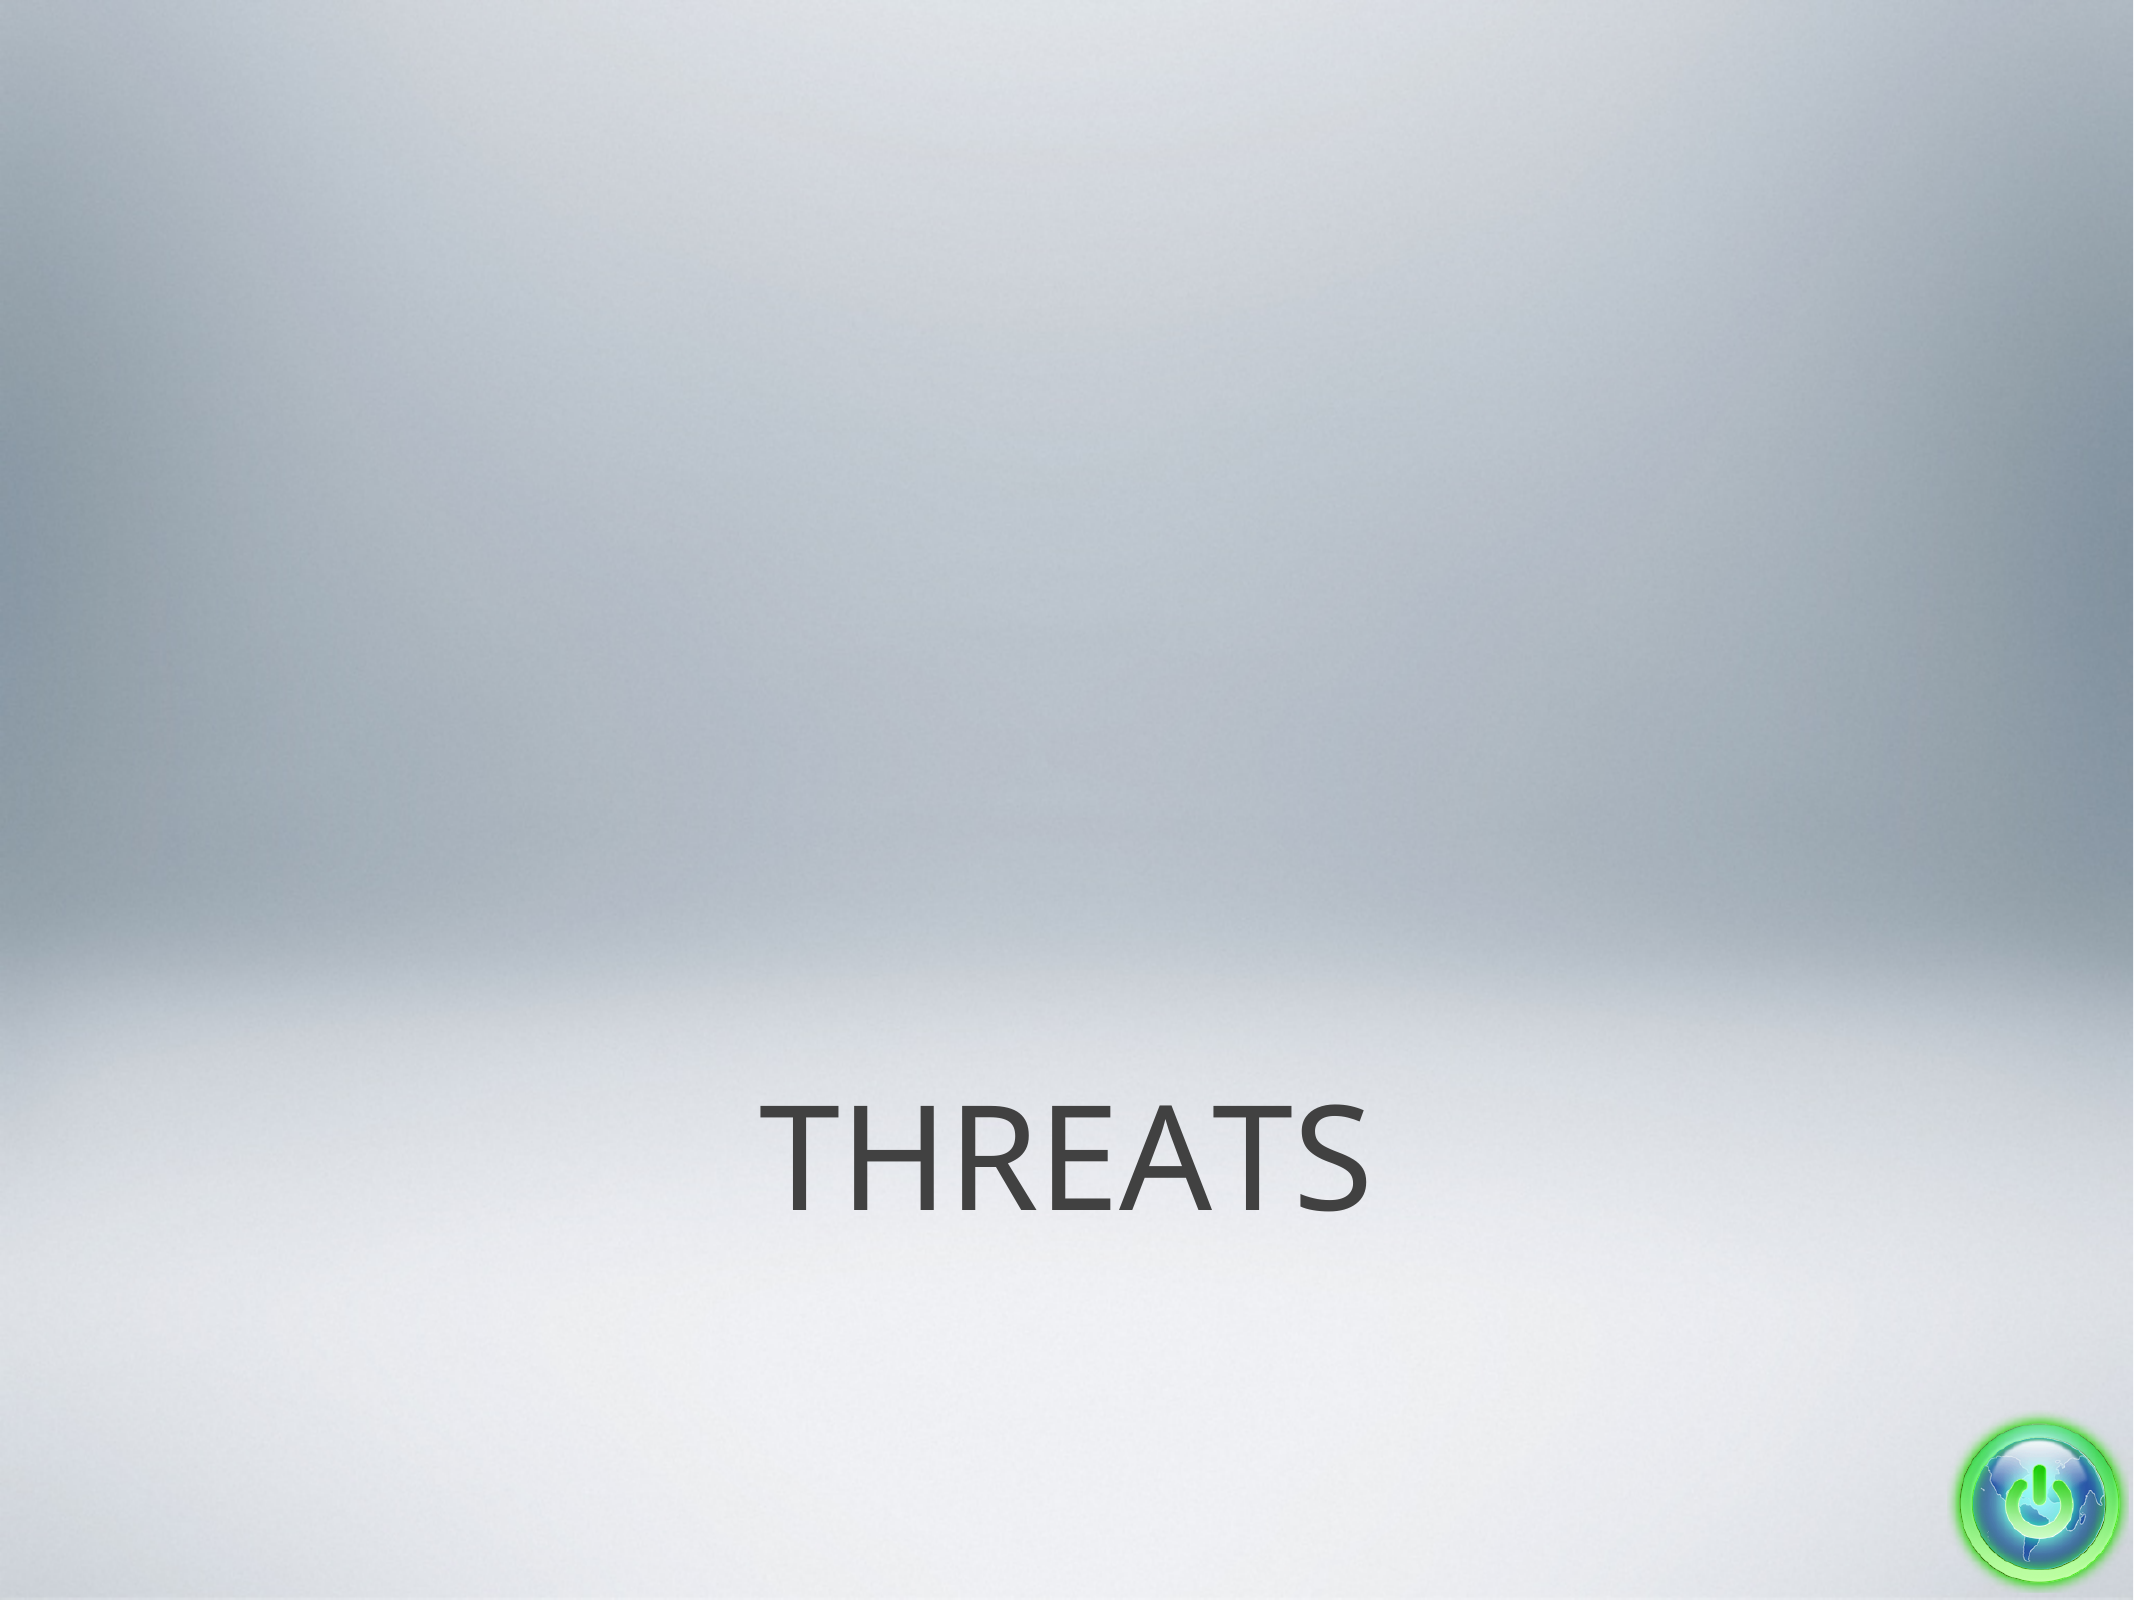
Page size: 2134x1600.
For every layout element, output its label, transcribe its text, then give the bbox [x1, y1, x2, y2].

text_box THREATS [58, 1033, 2075, 1240]
picture [0, 0, 2134, 1600]
